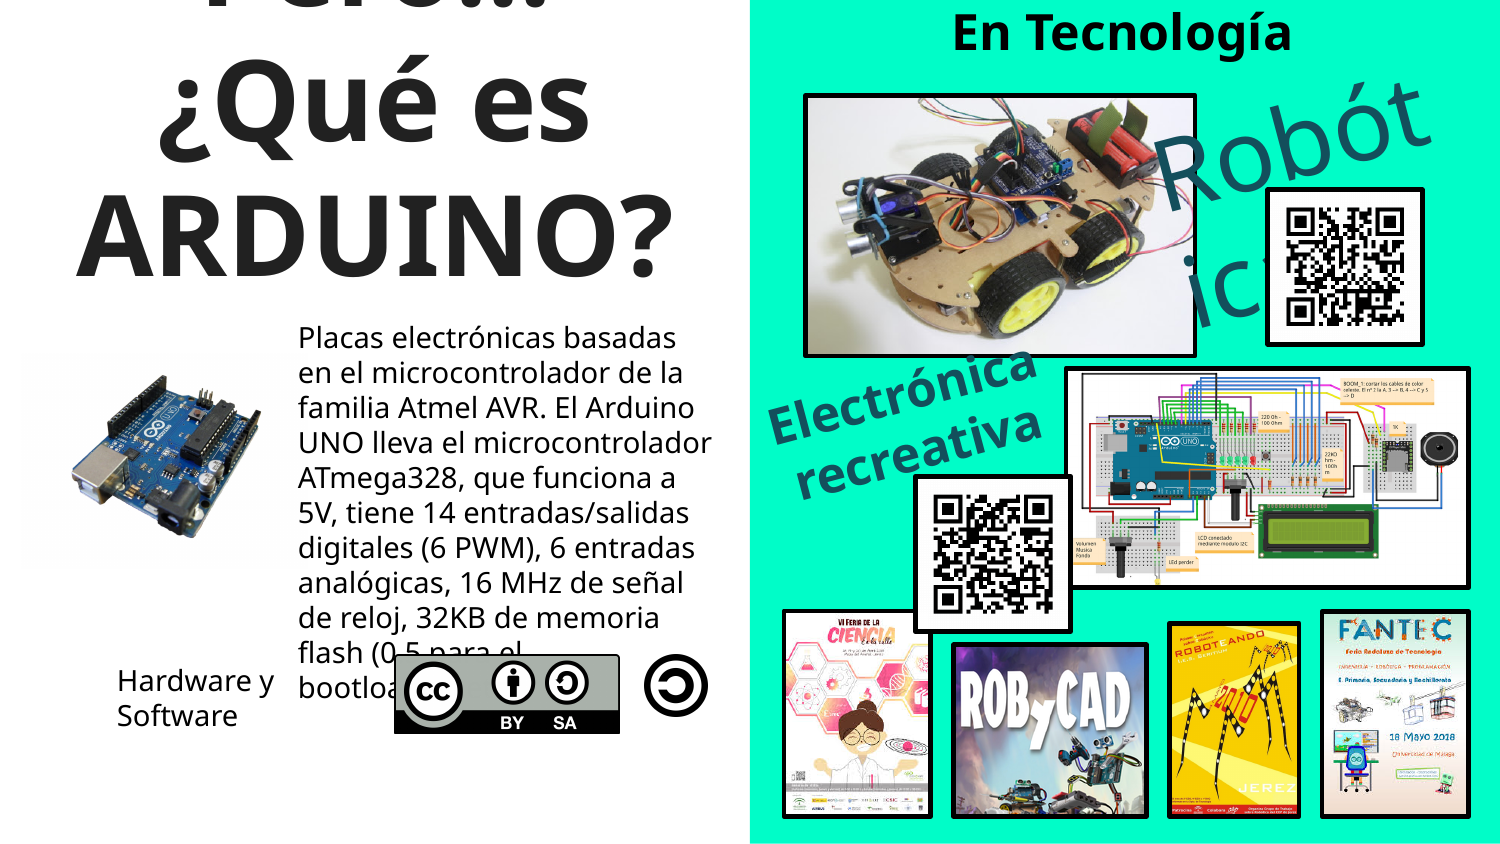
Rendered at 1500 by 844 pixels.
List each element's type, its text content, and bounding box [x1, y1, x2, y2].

picture [786, 613, 929, 815]
text_box Placas electrónicas basadas en el microcontrolador de la familia Atmel AVR. El Arduino UNO lleva el microcontrolador ATmega328, que funciona a 5V, tiene 14 entradas/salidas digitales (6 PWM), 6 entradas analógicas, 16 MHz de señal de reloj, 32KB de memoria flash (0.5 para el bootloader),etc. [282, 304, 731, 618]
picture [1068, 370, 1467, 586]
text_box En Tecnología [808, 0, 1438, 83]
picture [917, 478, 1069, 630]
picture [1171, 625, 1297, 815]
picture [1324, 613, 1467, 815]
text_box Robótica [1118, 21, 1479, 255]
picture [394, 654, 620, 745]
text_box Electrónica recreativa [730, 305, 1090, 539]
picture [1270, 192, 1420, 342]
text_box Hardware y Software [101, 646, 308, 753]
picture [21, 353, 282, 569]
picture [808, 97, 1193, 354]
picture [955, 647, 1145, 815]
title Pero… ¿Qué es ARDUINO? [43, 33, 708, 315]
picture [644, 654, 708, 717]
